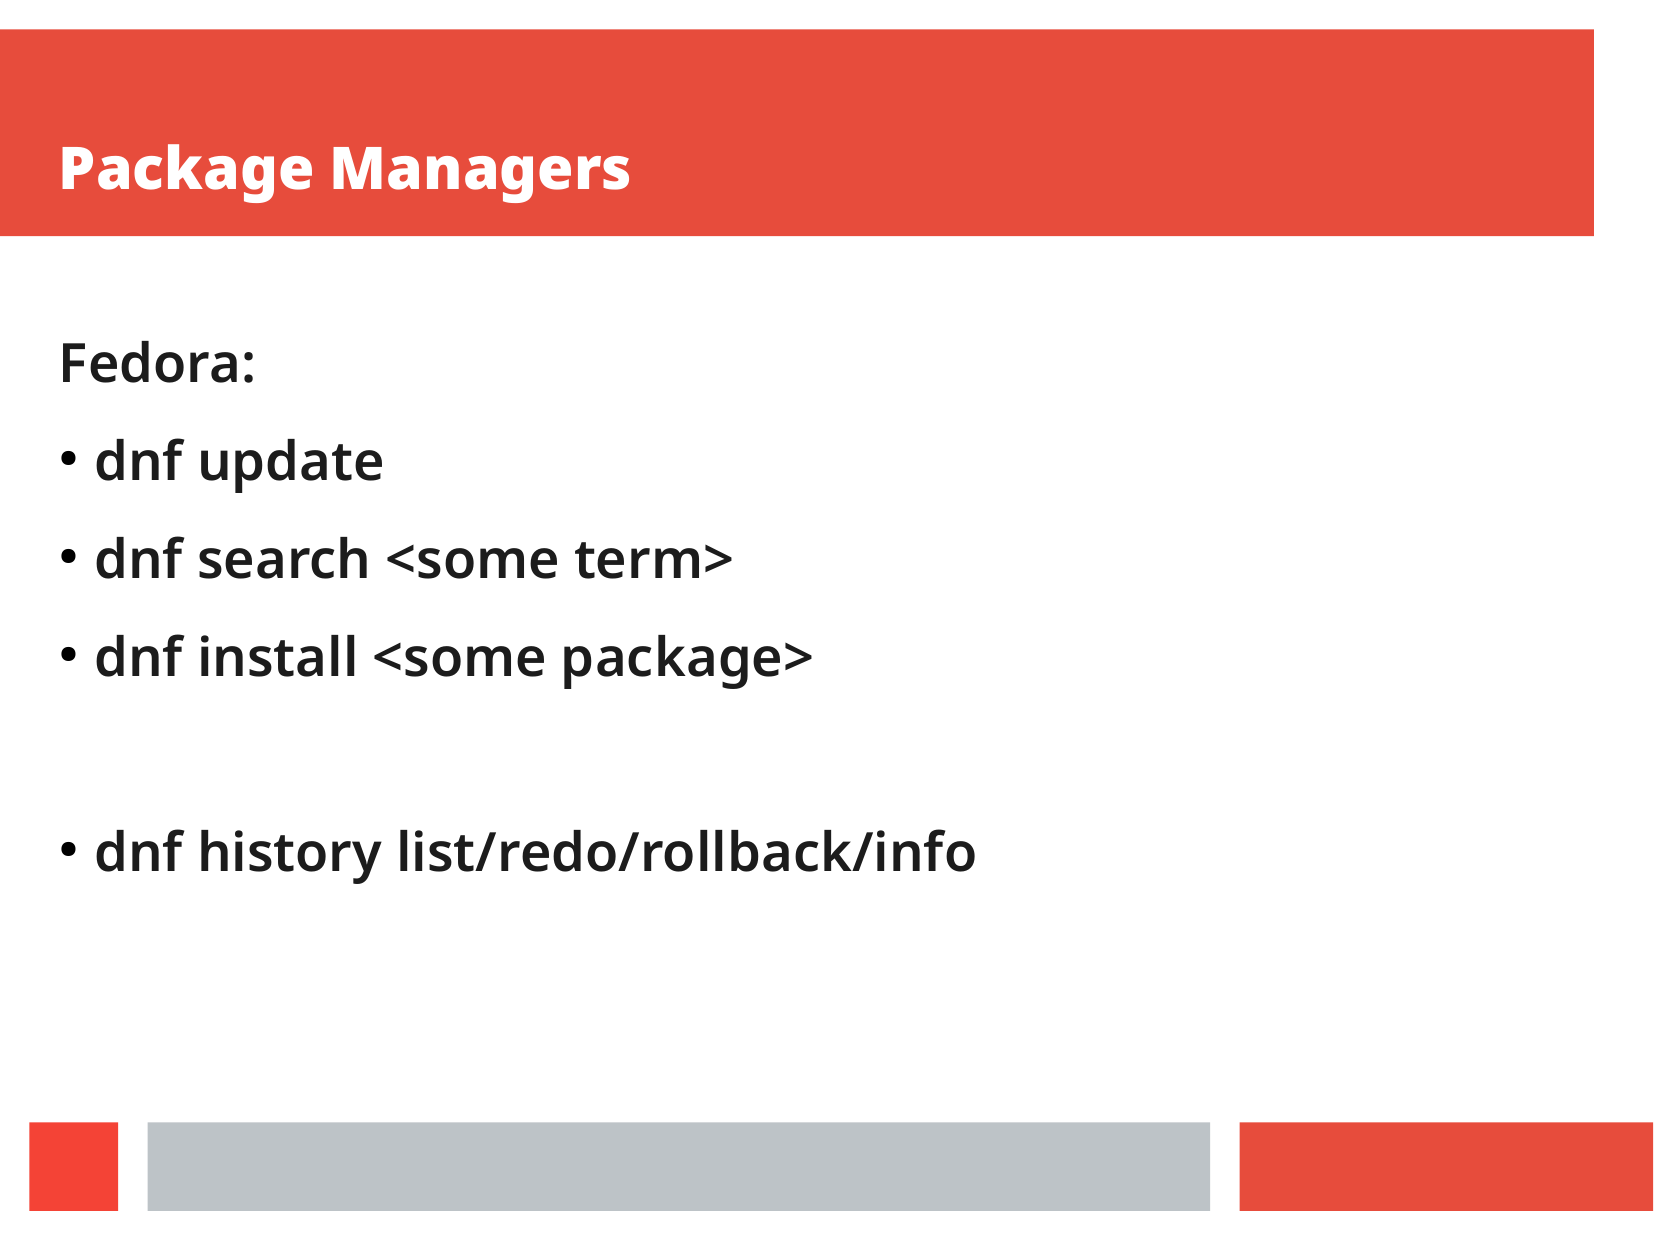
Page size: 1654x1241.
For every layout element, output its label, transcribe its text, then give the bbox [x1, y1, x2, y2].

list Fedora: dnf update dnf search <some term> dnf install <some package> dnf history list/redo/rollback/info [58, 324, 1565, 1093]
title Package Managers [58, 59, 1594, 207]
